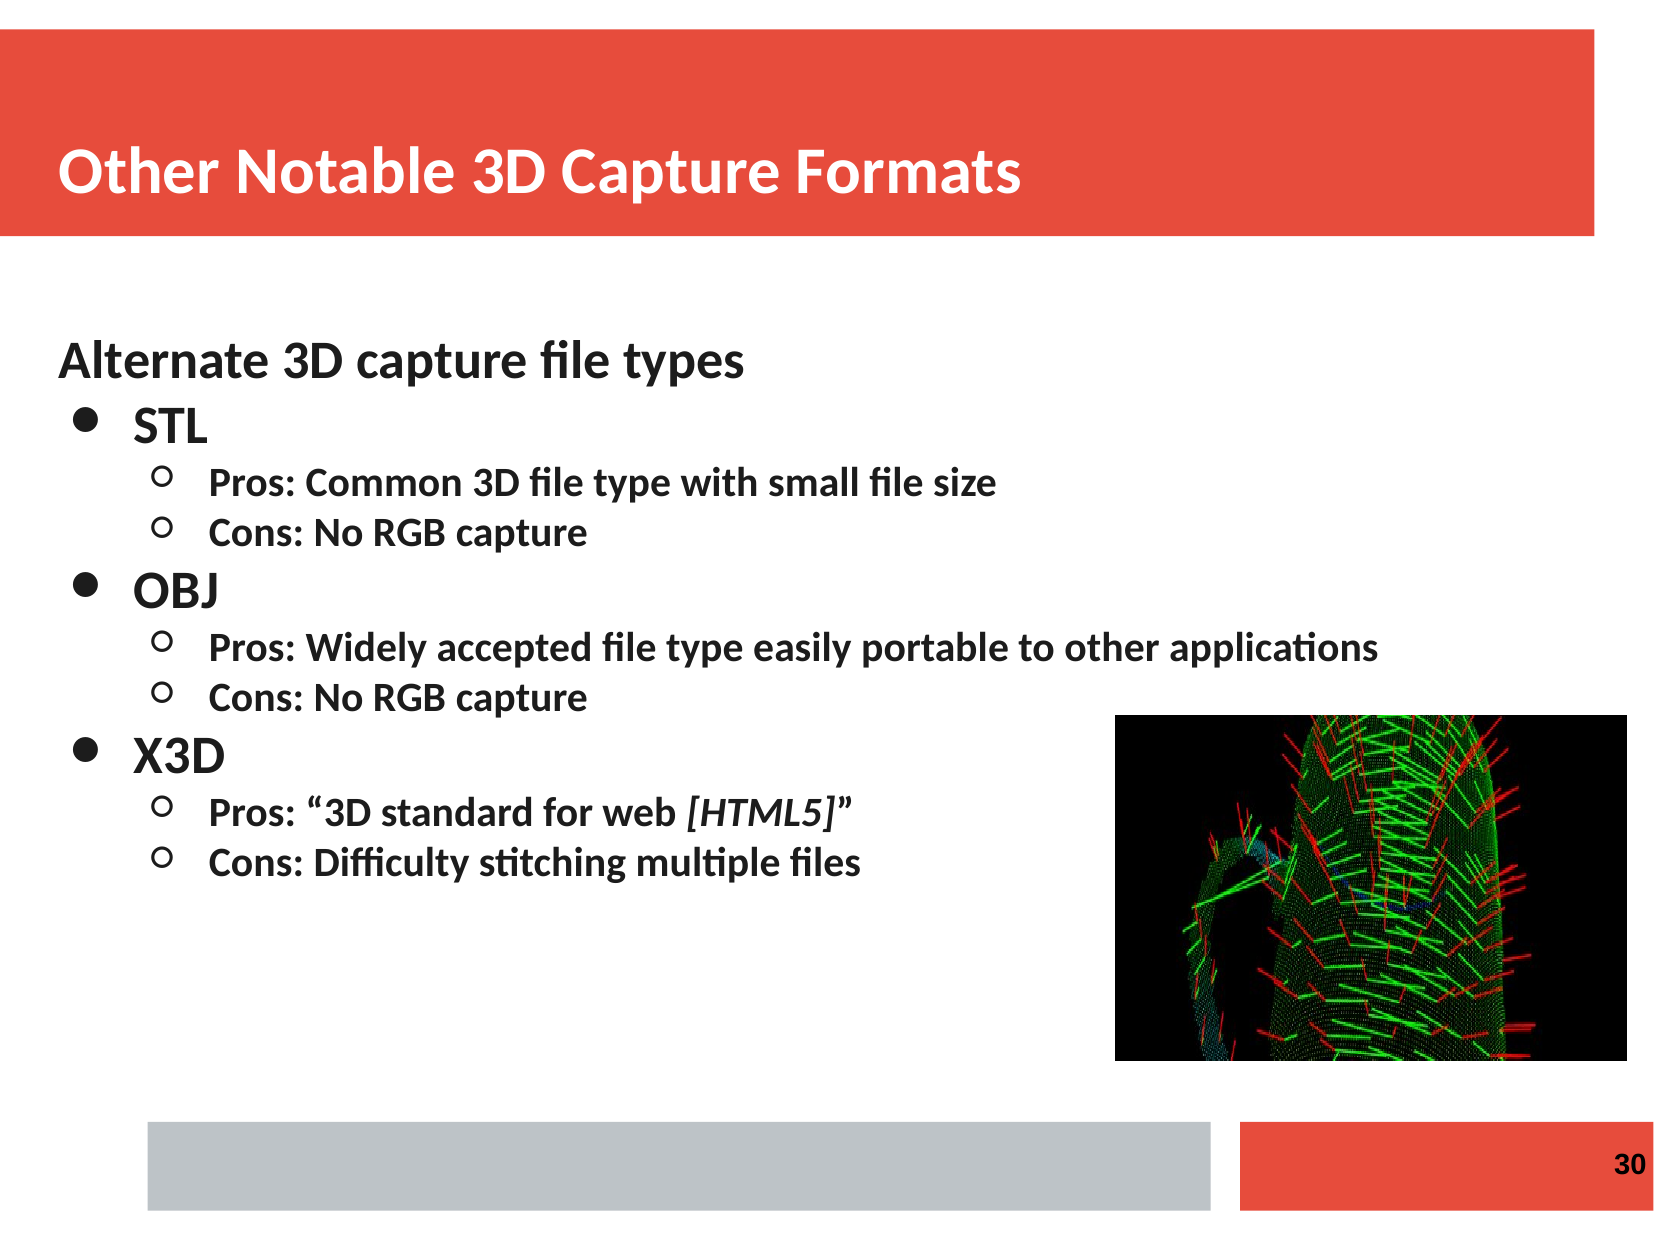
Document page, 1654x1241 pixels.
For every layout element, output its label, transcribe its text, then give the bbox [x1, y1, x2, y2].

text_box Other Notable 3D Capture Formats [58, 58, 1595, 207]
text_box Alternate 3D capture file types STL Pros: Common 3D file type with small file size Cons: No RGB capture OBJ Pros: Widely accepted file type easily portable to other applications Cons: No RGB capture X3D Pros: “3D standard for web [HTML5]” Cons: Difficulty stitching multiple files [58, 324, 1565, 1093]
slide_number <number> [1547, 1145, 1647, 1241]
picture [1115, 715, 1627, 1061]
